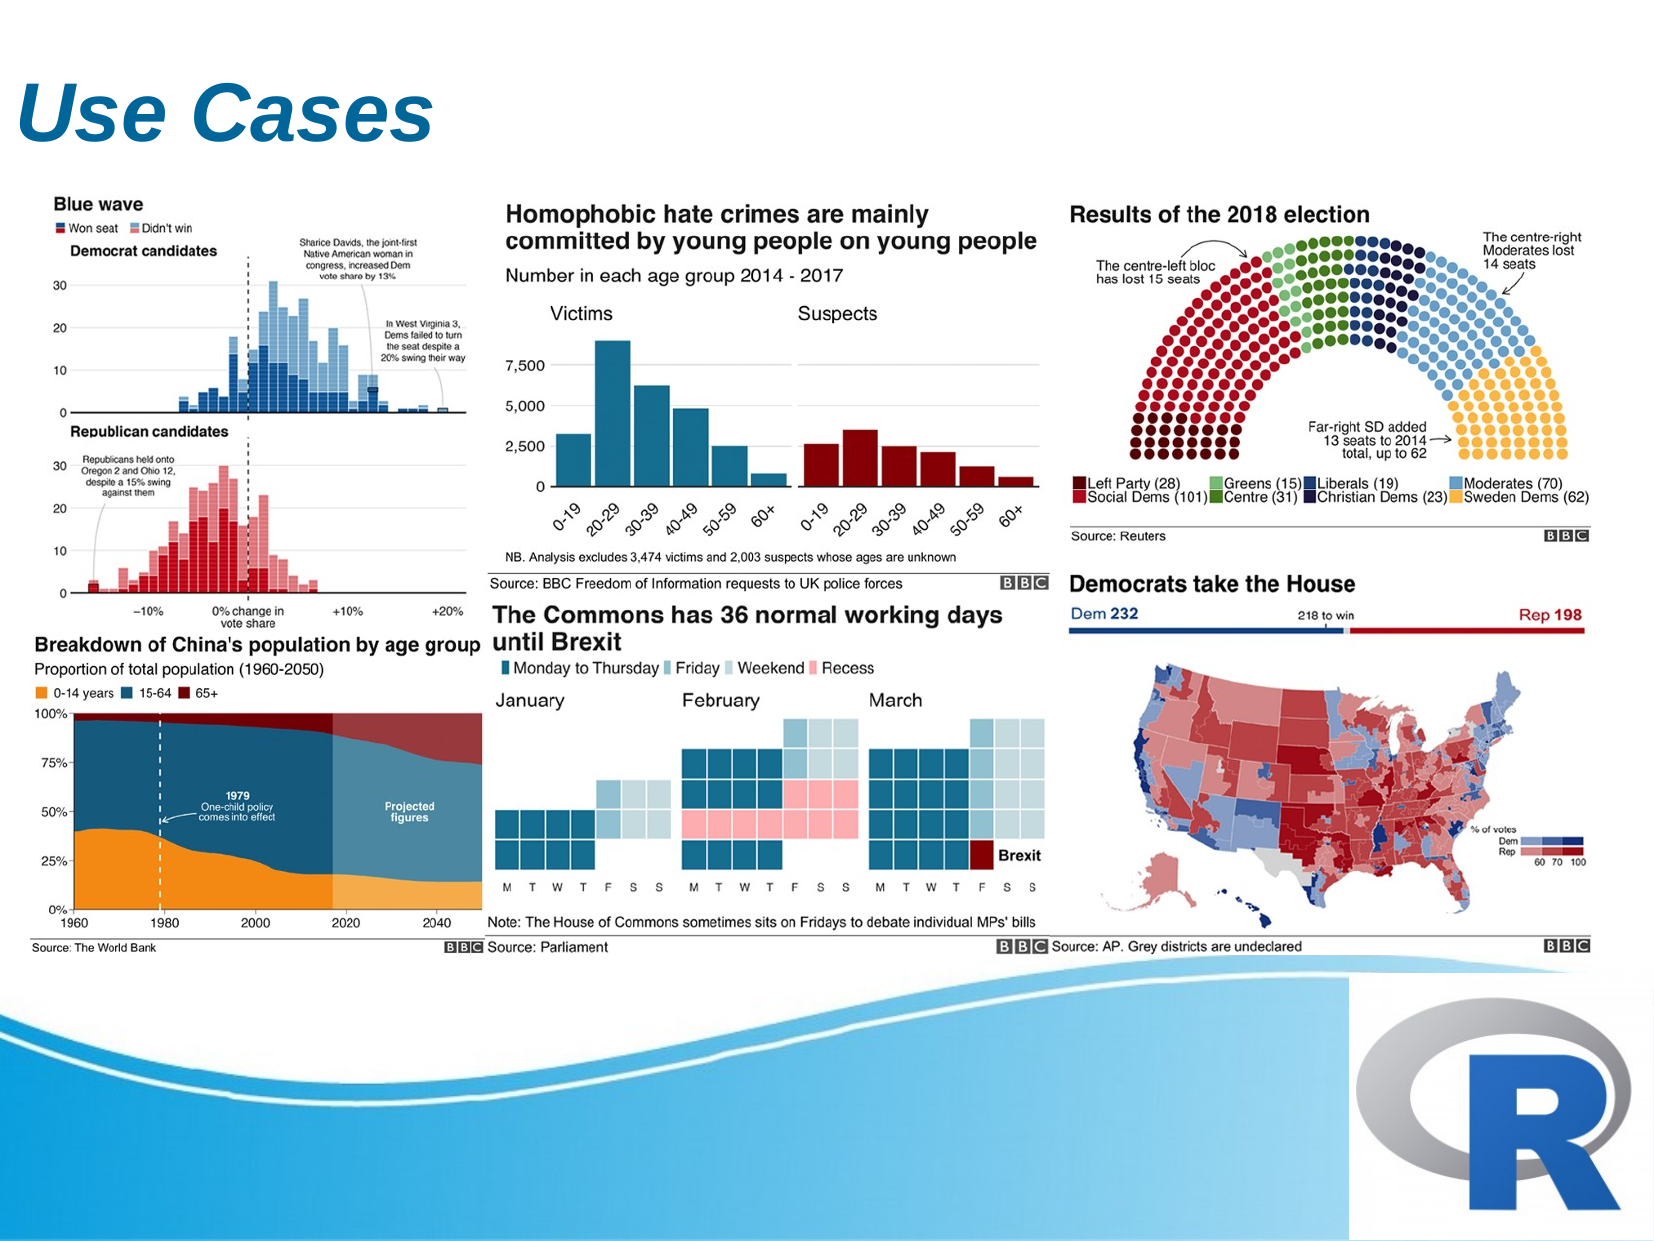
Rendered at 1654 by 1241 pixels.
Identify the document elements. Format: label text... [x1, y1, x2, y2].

picture [0, 194, 1654, 1241]
title Use Cases [15, 15, 1516, 211]
